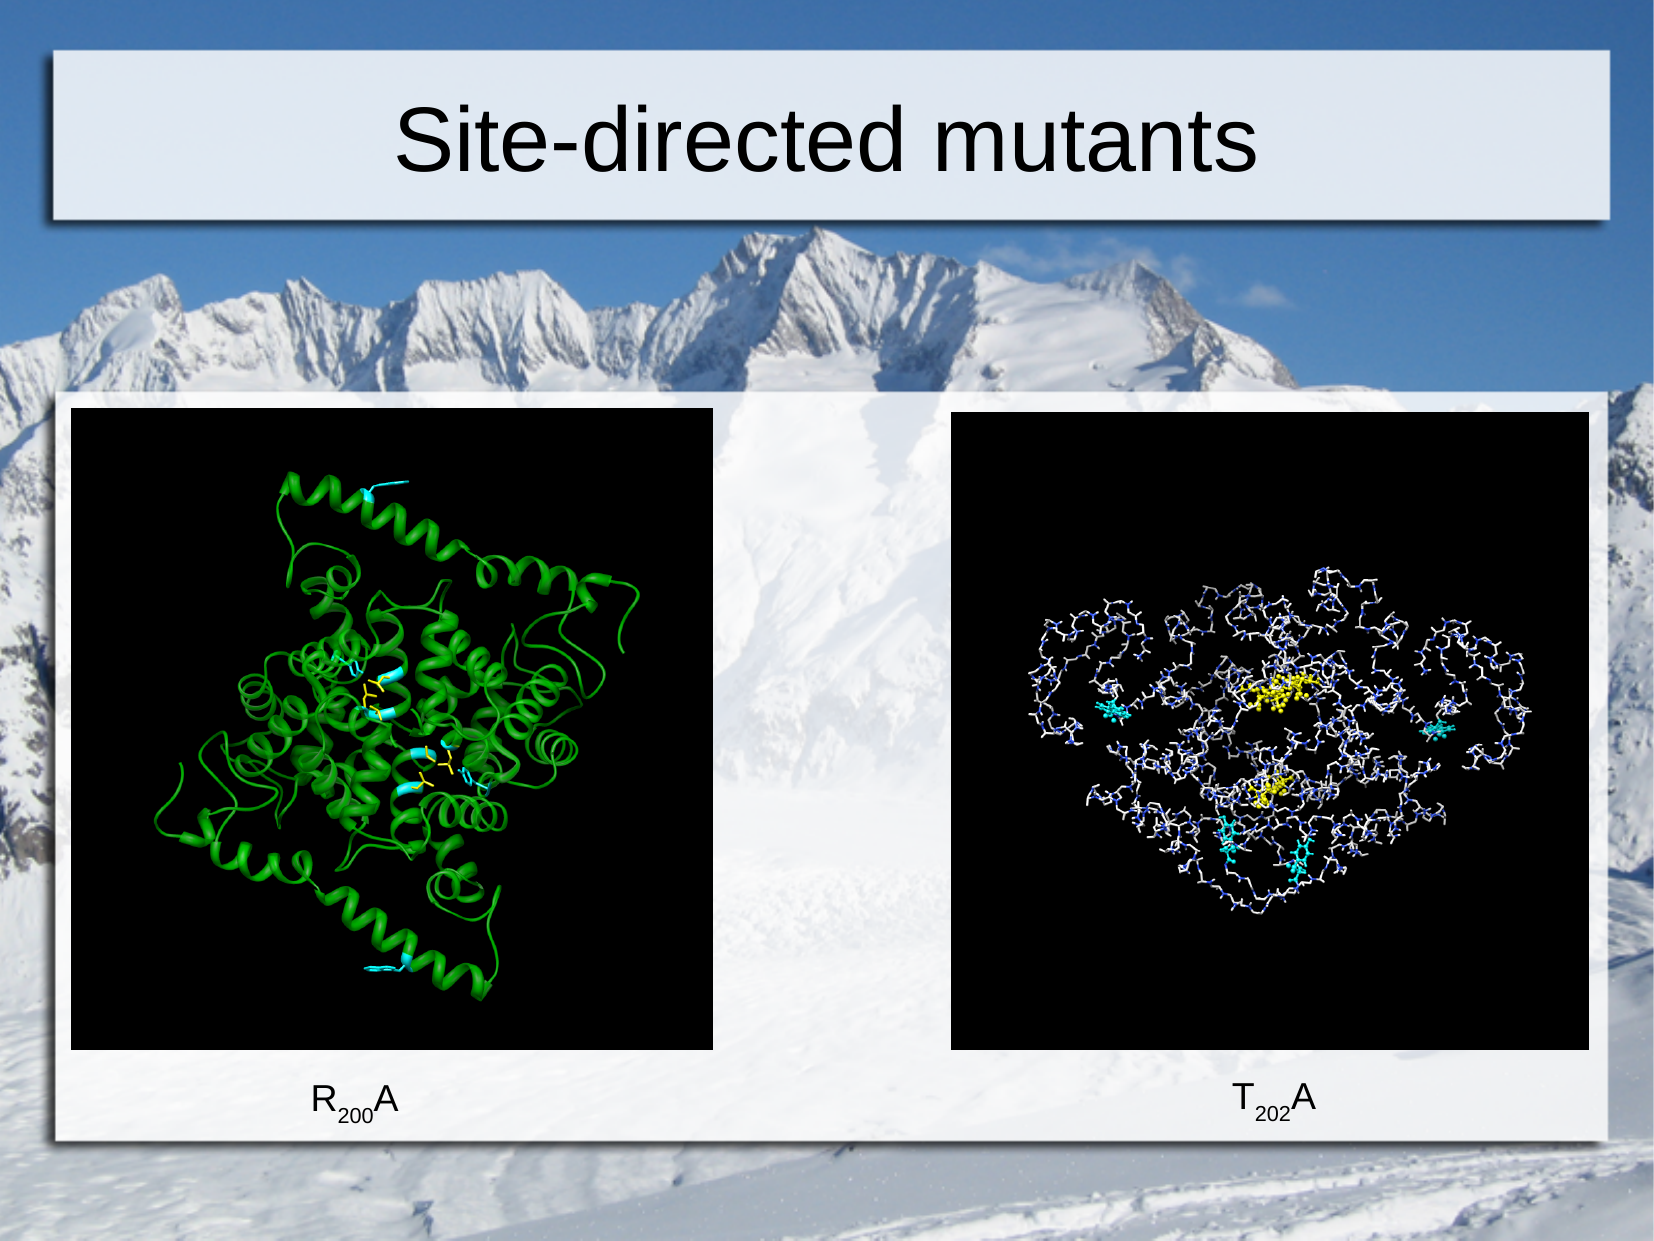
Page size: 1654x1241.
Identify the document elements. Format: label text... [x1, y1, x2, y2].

text_box T202A [1217, 1067, 1331, 1134]
title Site-directed mutants [59, 68, 1595, 212]
picture [0, 0, 1654, 1241]
text_box R200A [295, 1069, 414, 1136]
